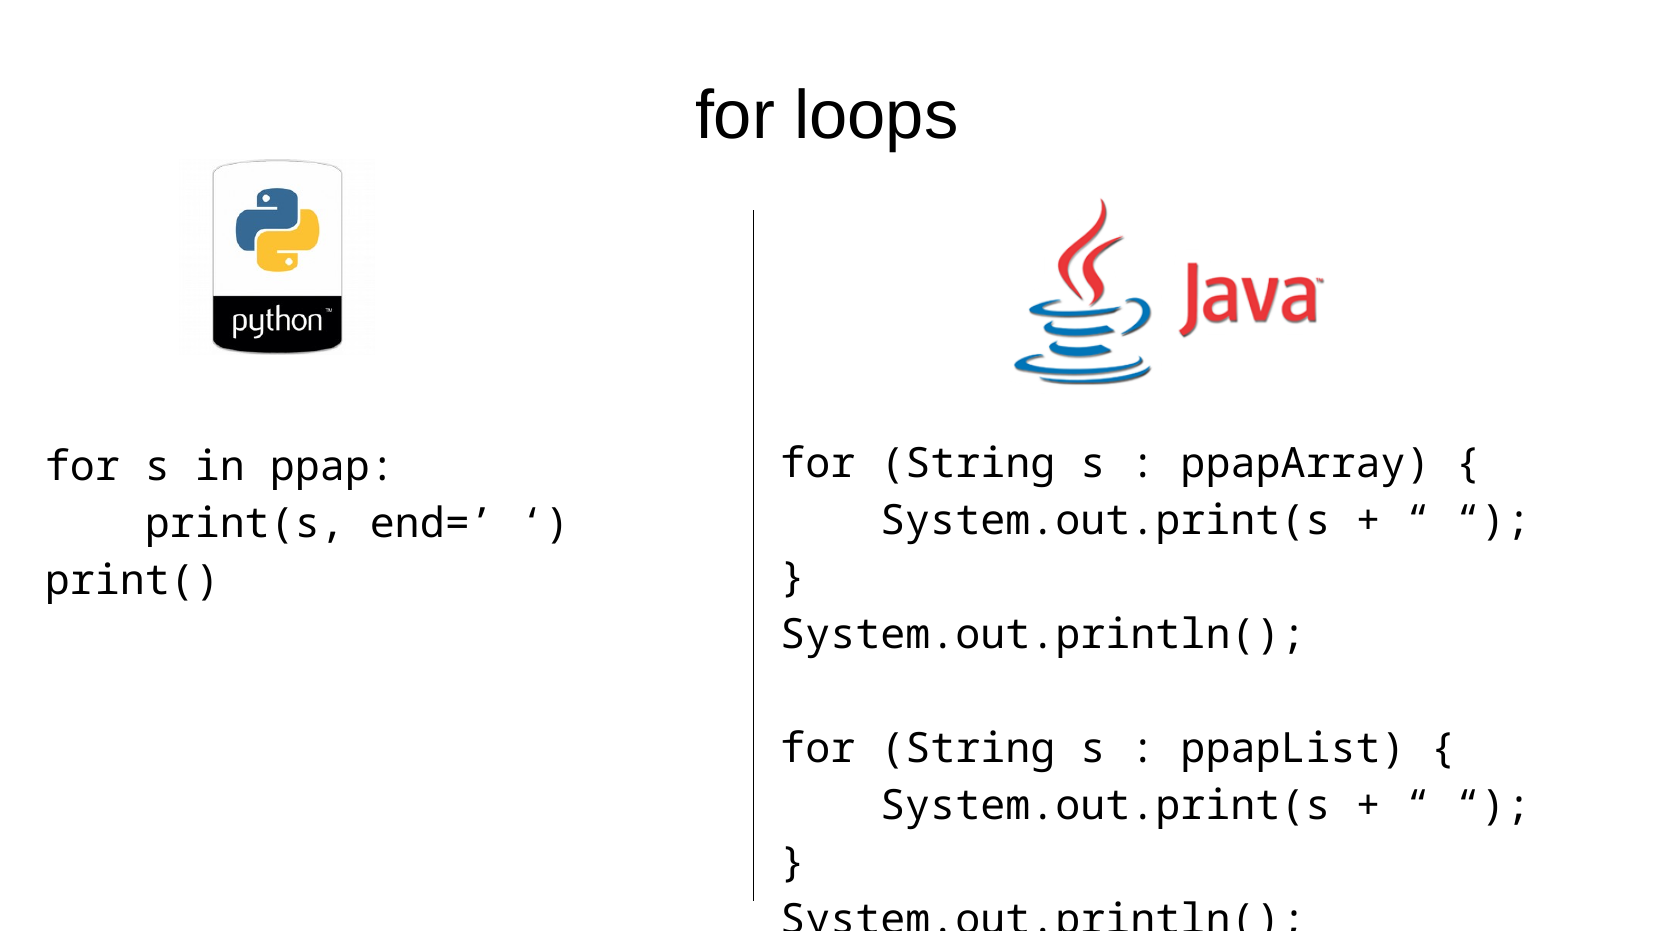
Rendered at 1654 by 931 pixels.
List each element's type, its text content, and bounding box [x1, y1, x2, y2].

picture [179, 159, 375, 355]
title for loops [82, 37, 1571, 193]
text_box for s in ppap: print(s, end=’ ‘) print() [754, 428, 765, 667]
text_box for s in ppap: print(s, end=’ ‘) print() [30, 428, 753, 667]
picture [1001, 180, 1336, 403]
text_box for (String s : ppapArray) { System.out.print(s + “ “); } System.out.println(); for (String s : ppapList) { System.out.print(s + “ “); } System.out.println(); [765, 425, 1654, 931]
